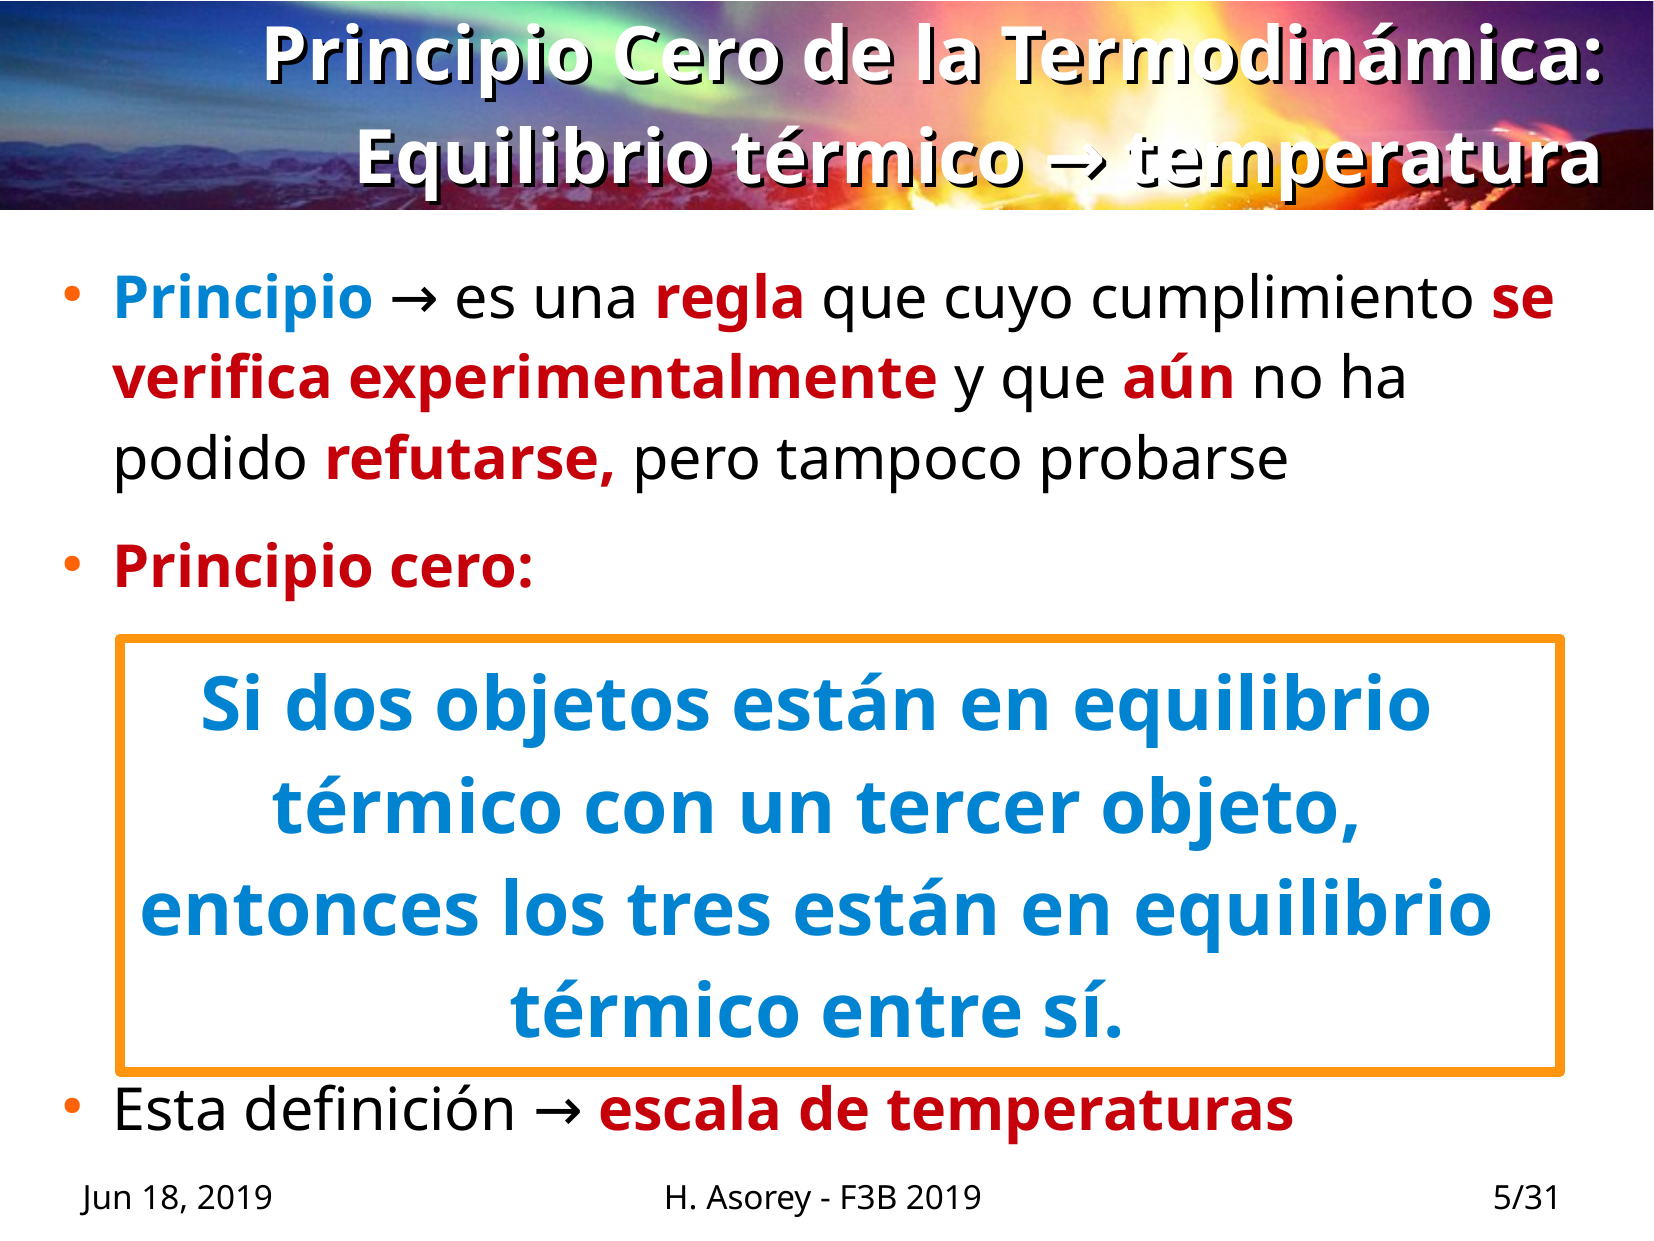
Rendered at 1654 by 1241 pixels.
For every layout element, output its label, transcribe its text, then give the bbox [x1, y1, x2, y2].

list Principio → es una regla que cuyo cumplimiento se verifica experimentalmente y que aún no ha podido refutarse, pero tampoco probarse Principio cero: Esta definición → escala de temperaturas [45, 255, 1606, 1156]
text_box Si dos objetos están en equilibrio térmico con un tercer objeto, entonces los tres están en equilibrio térmico entre sí. [120, 638, 1561, 963]
picture [0, 1, 1654, 210]
title Principio Cero de la Termodinámica: Equilibrio térmico → temperatura [45, 11, 1606, 195]
